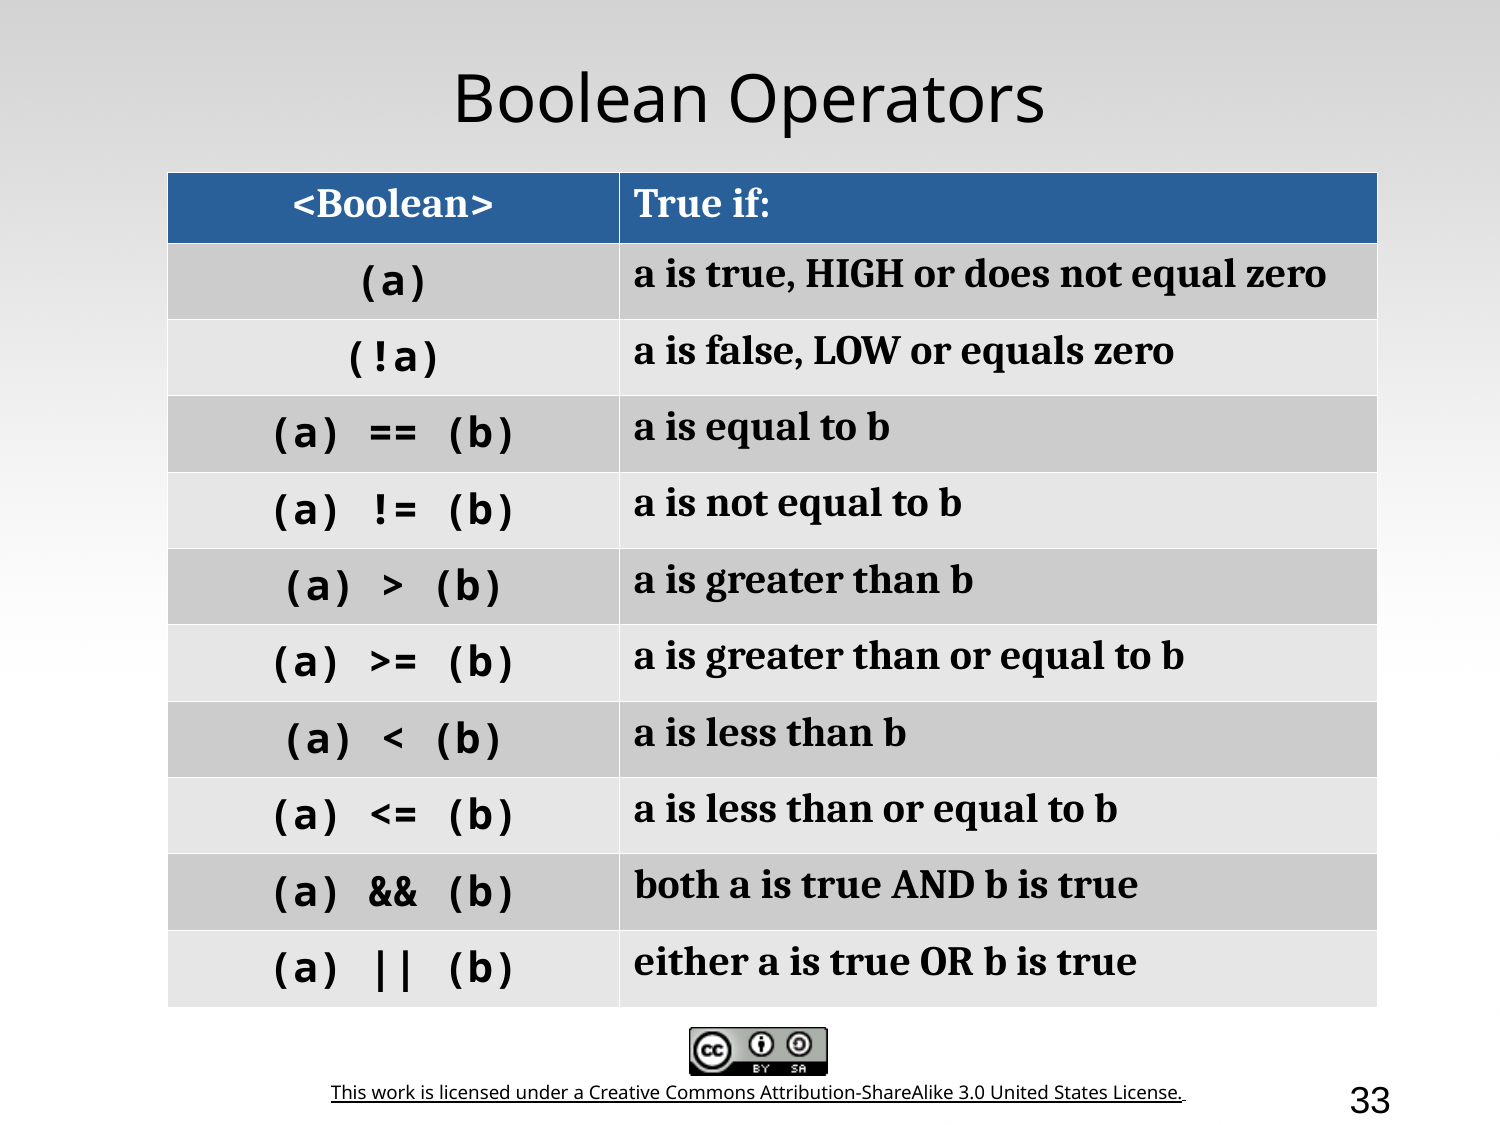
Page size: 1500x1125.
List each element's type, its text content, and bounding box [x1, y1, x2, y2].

table_cell (a) && (b) [168, 854, 619, 930]
title Boolean Operators [112, 2, 1388, 190]
table_cell a is less than or equal to b [620, 778, 1377, 853]
table_cell both a is true AND b is true [620, 854, 1377, 930]
table_cell a is less than b [620, 702, 1377, 777]
table_cell (a) != (b) [168, 473, 619, 548]
table_cell a is equal to b [620, 396, 1377, 472]
table_cell (a) [168, 244, 619, 319]
table_header <Boolean> [168, 173, 619, 243]
table_cell (a) == (b) [168, 396, 619, 472]
table_cell a is false, LOW or equals zero [620, 320, 1377, 395]
table_cell (a) <= (b) [168, 778, 619, 853]
table_cell a is true, HIGH or does not equal zero [620, 244, 1377, 319]
table_cell a is not equal to b [620, 473, 1377, 548]
table_cell (a) < (b) [168, 702, 619, 777]
table_cell a is greater than b [620, 549, 1377, 624]
table_cell (!a) [168, 320, 619, 395]
picture [0, 0, 1500, 1125]
table_cell (a) > (b) [168, 549, 619, 624]
table_cell (a) >= (b) [168, 625, 619, 701]
table_cell a is greater than or equal to b [620, 625, 1377, 701]
table_header True if: [620, 173, 1377, 243]
table_cell (a) || (b) [168, 931, 619, 1007]
table_cell either a is true OR b is true [620, 931, 1377, 1007]
